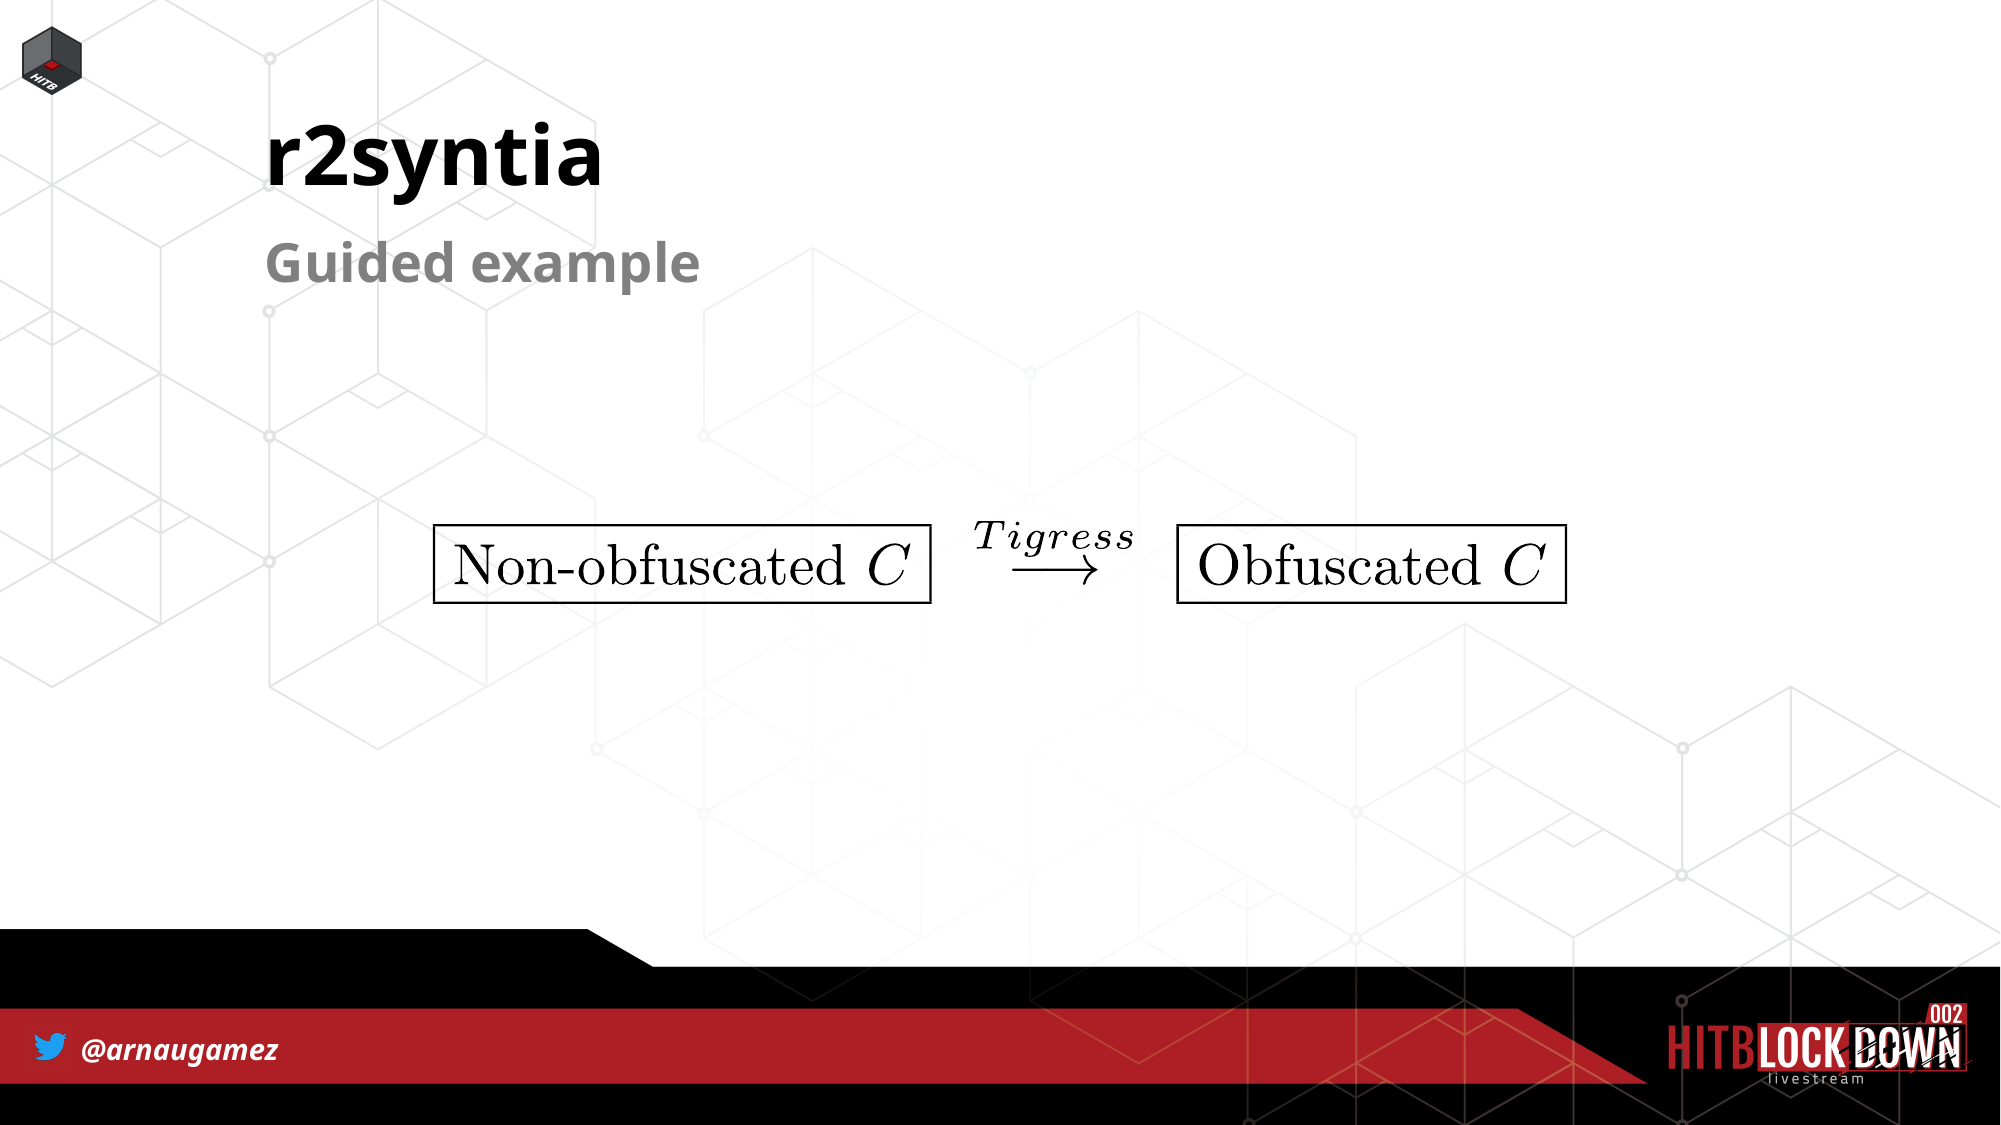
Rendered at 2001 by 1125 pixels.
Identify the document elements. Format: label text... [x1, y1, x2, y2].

title r2syntia [249, 108, 1750, 210]
text_box Guided example [249, 227, 1790, 322]
picture [0, 0, 2001, 1125]
